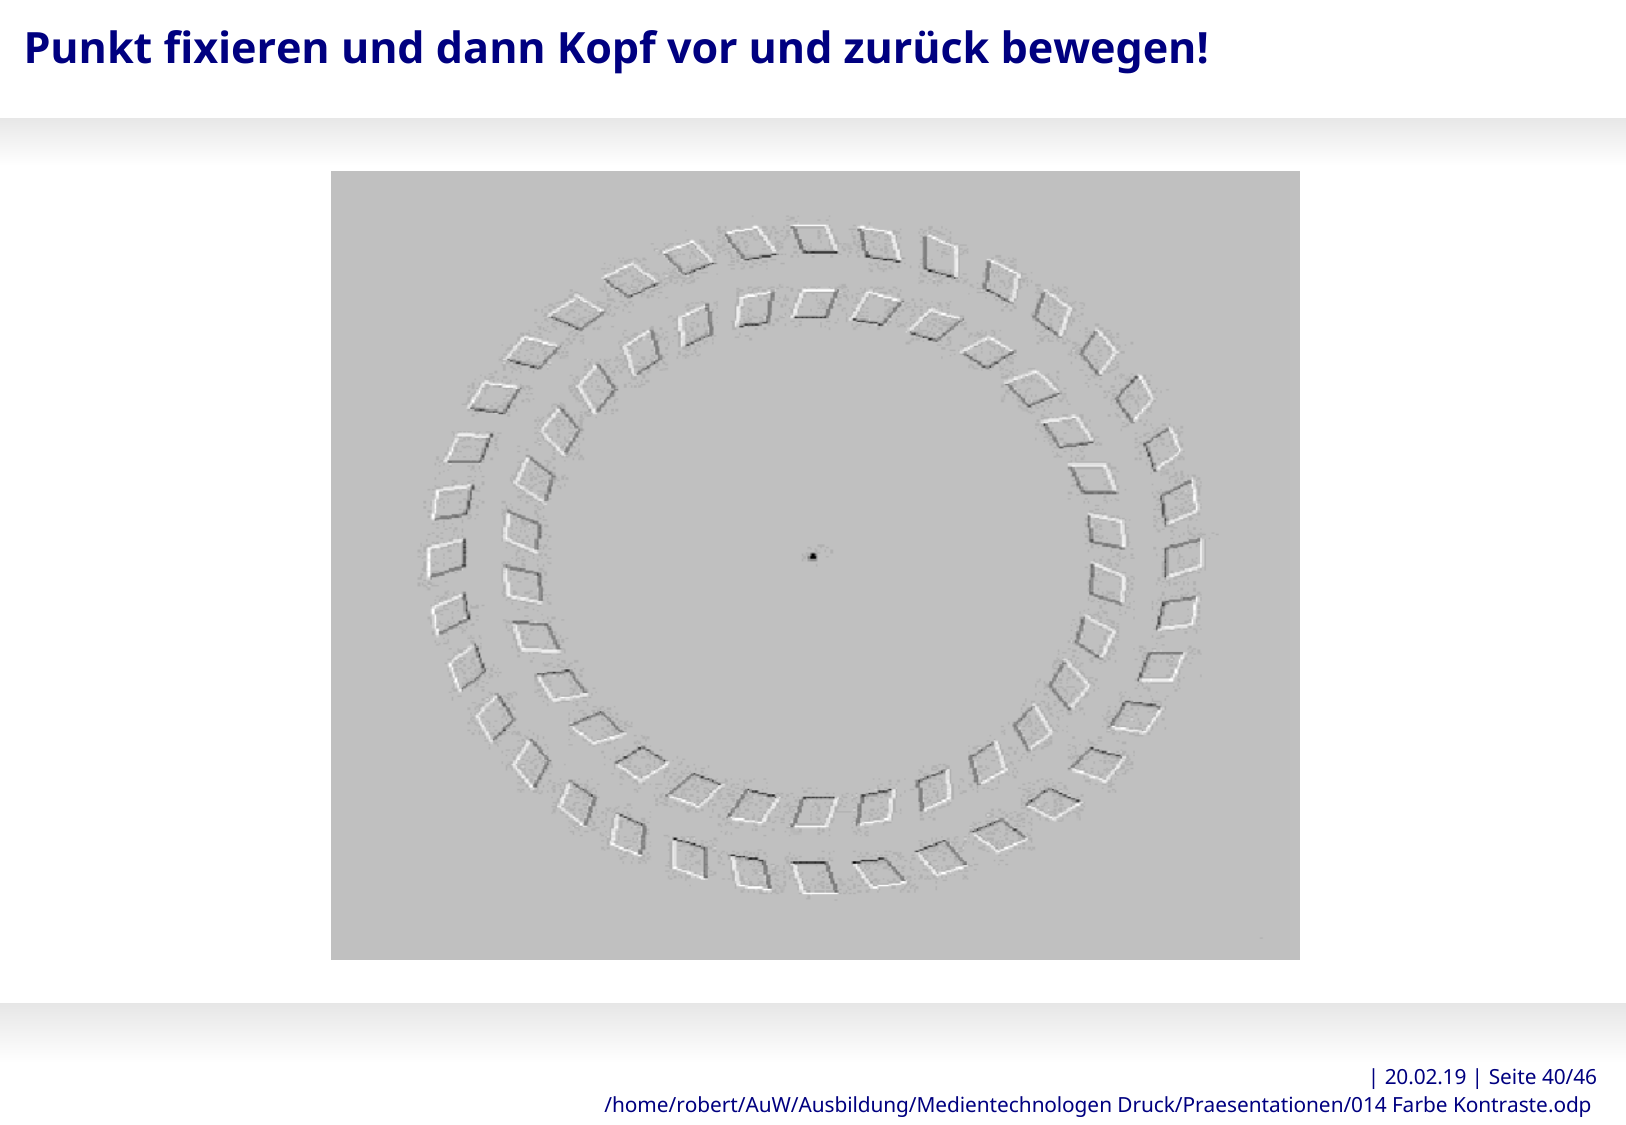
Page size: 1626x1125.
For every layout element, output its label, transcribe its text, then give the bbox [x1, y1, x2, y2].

picture [331, 171, 1300, 960]
title Punkt fixieren und dann Kopf vor und zurück bewegen! [23, 5, 1600, 154]
